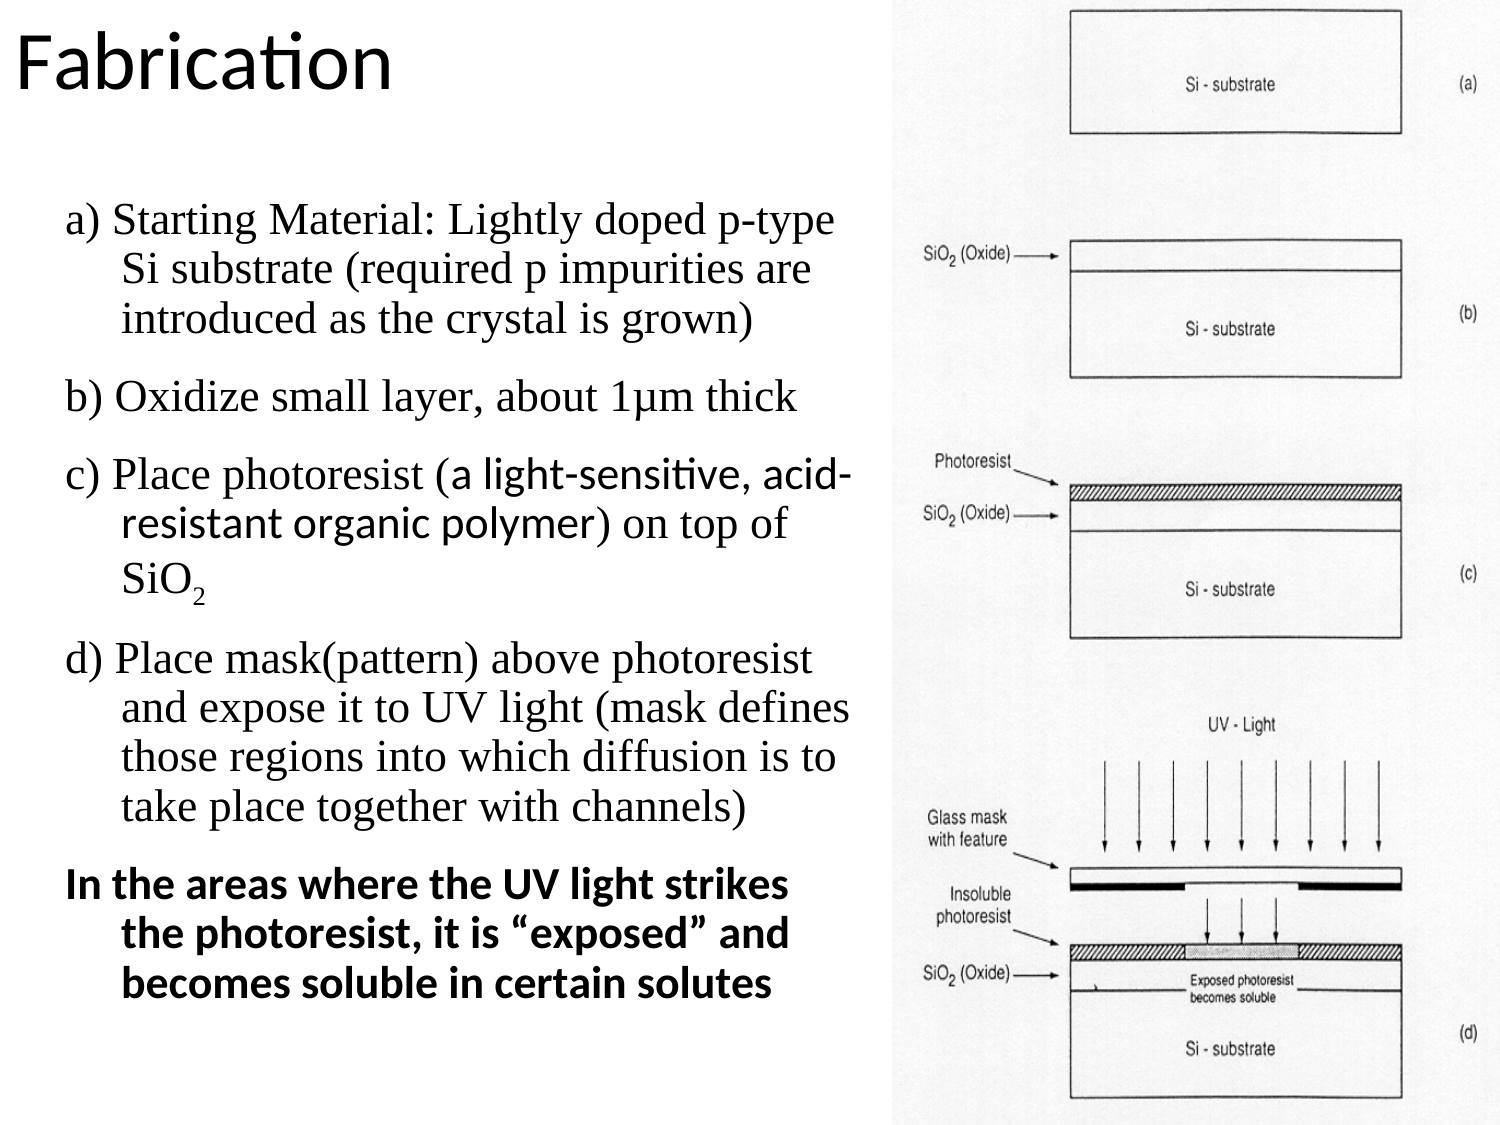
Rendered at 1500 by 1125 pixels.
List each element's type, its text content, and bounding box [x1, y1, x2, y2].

list a) Starting Material: Lightly doped p-type Si substrate (required p impurities are introduced as the crystal is grown) b) Oxidize small layer, about 1µm thick c) Place photoresist (a light-sensitive, acid-resistant organic polymer) on top of SiO2 d) Place mask(pattern) above photoresist and expose it to UV light (mask defines those regions into which diffusion is to take place together with channels) In the areas where the UV light strikes the photoresist, it is “exposed” and becomes soluble in certain solutes [50, 187, 876, 1038]
picture [892, 0, 1500, 1125]
title Fabrication [0, 0, 892, 113]
